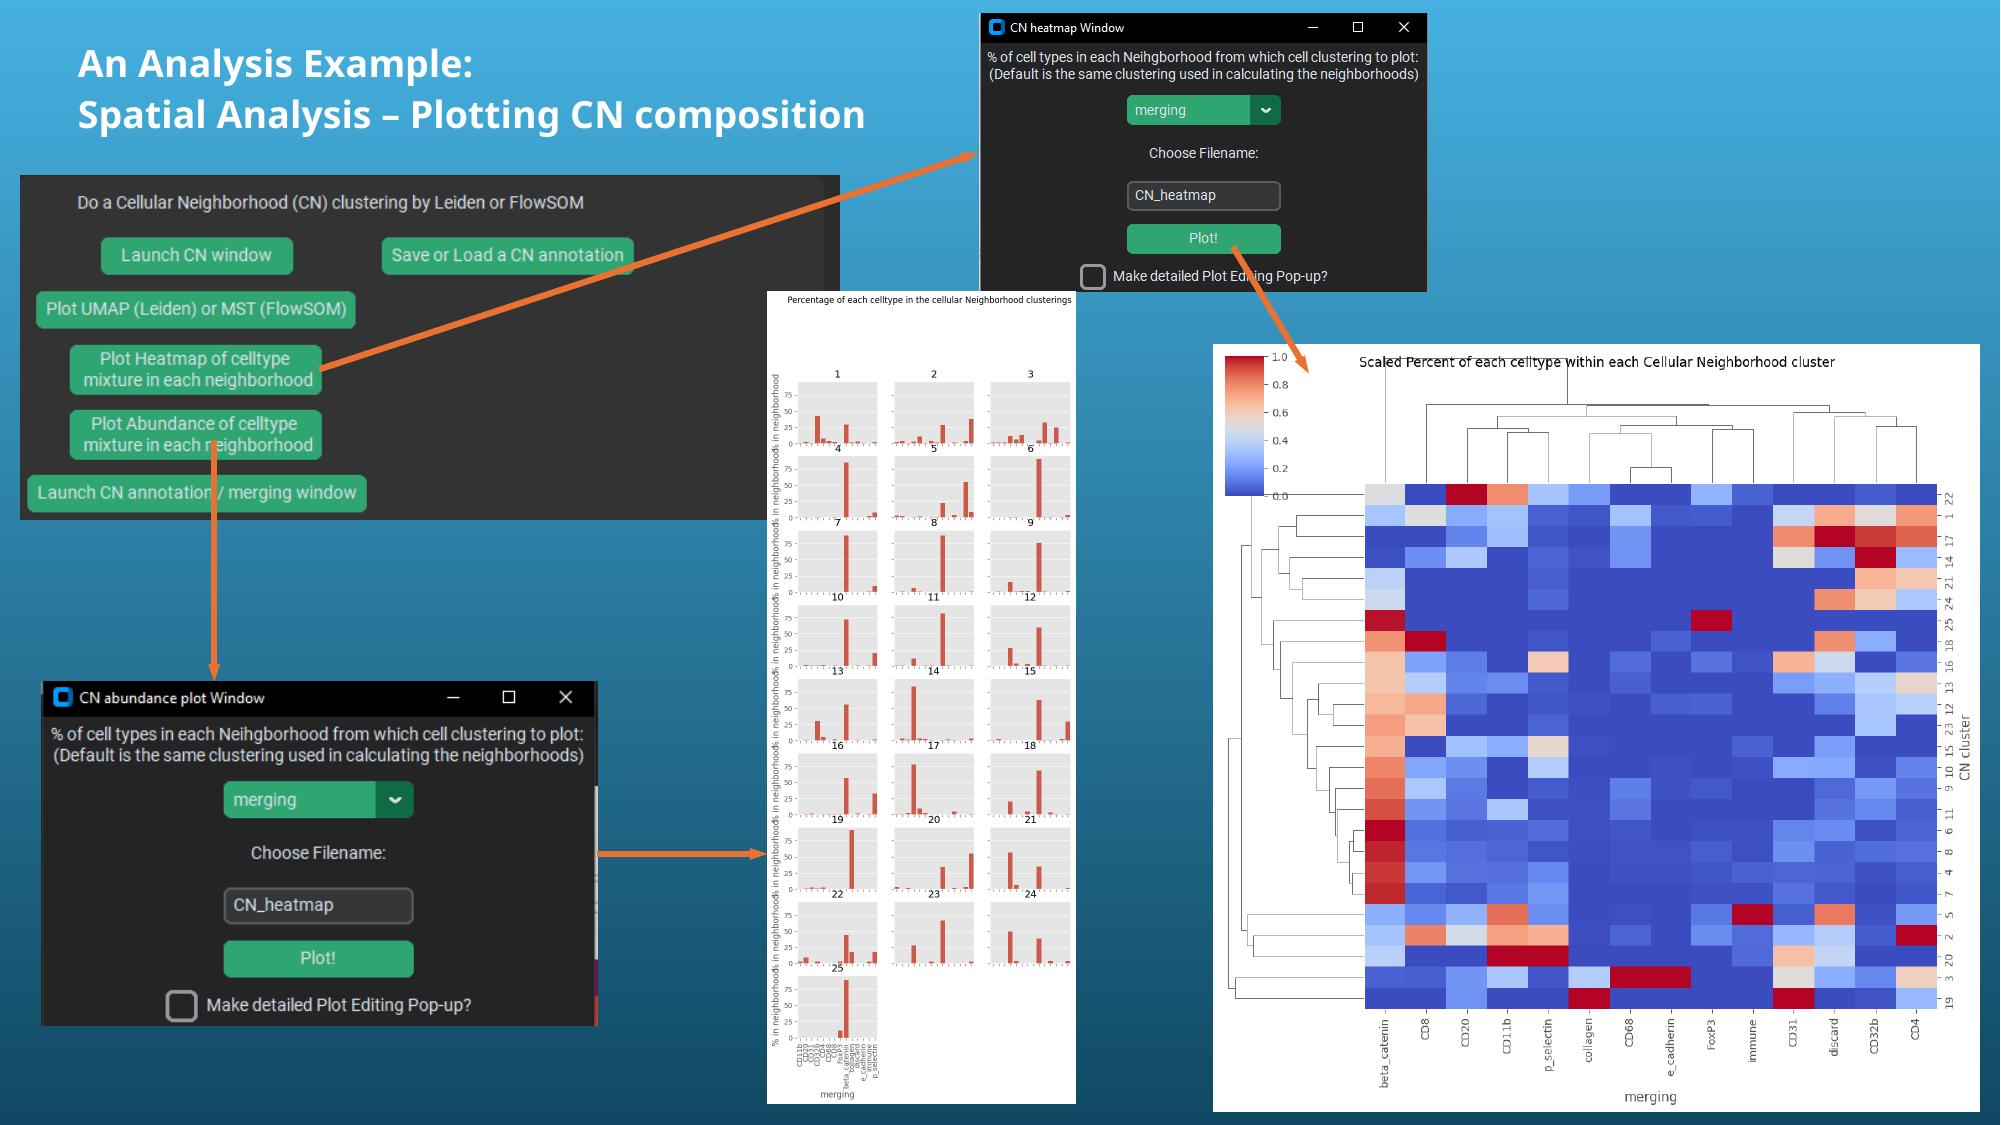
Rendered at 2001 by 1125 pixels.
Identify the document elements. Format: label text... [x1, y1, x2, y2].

picture [20, 13, 1428, 1104]
picture [1213, 344, 1980, 1112]
text_box An Analysis Example: Spatial Analysis – Plotting CN composition [62, 29, 1063, 136]
picture [41, 681, 598, 1026]
